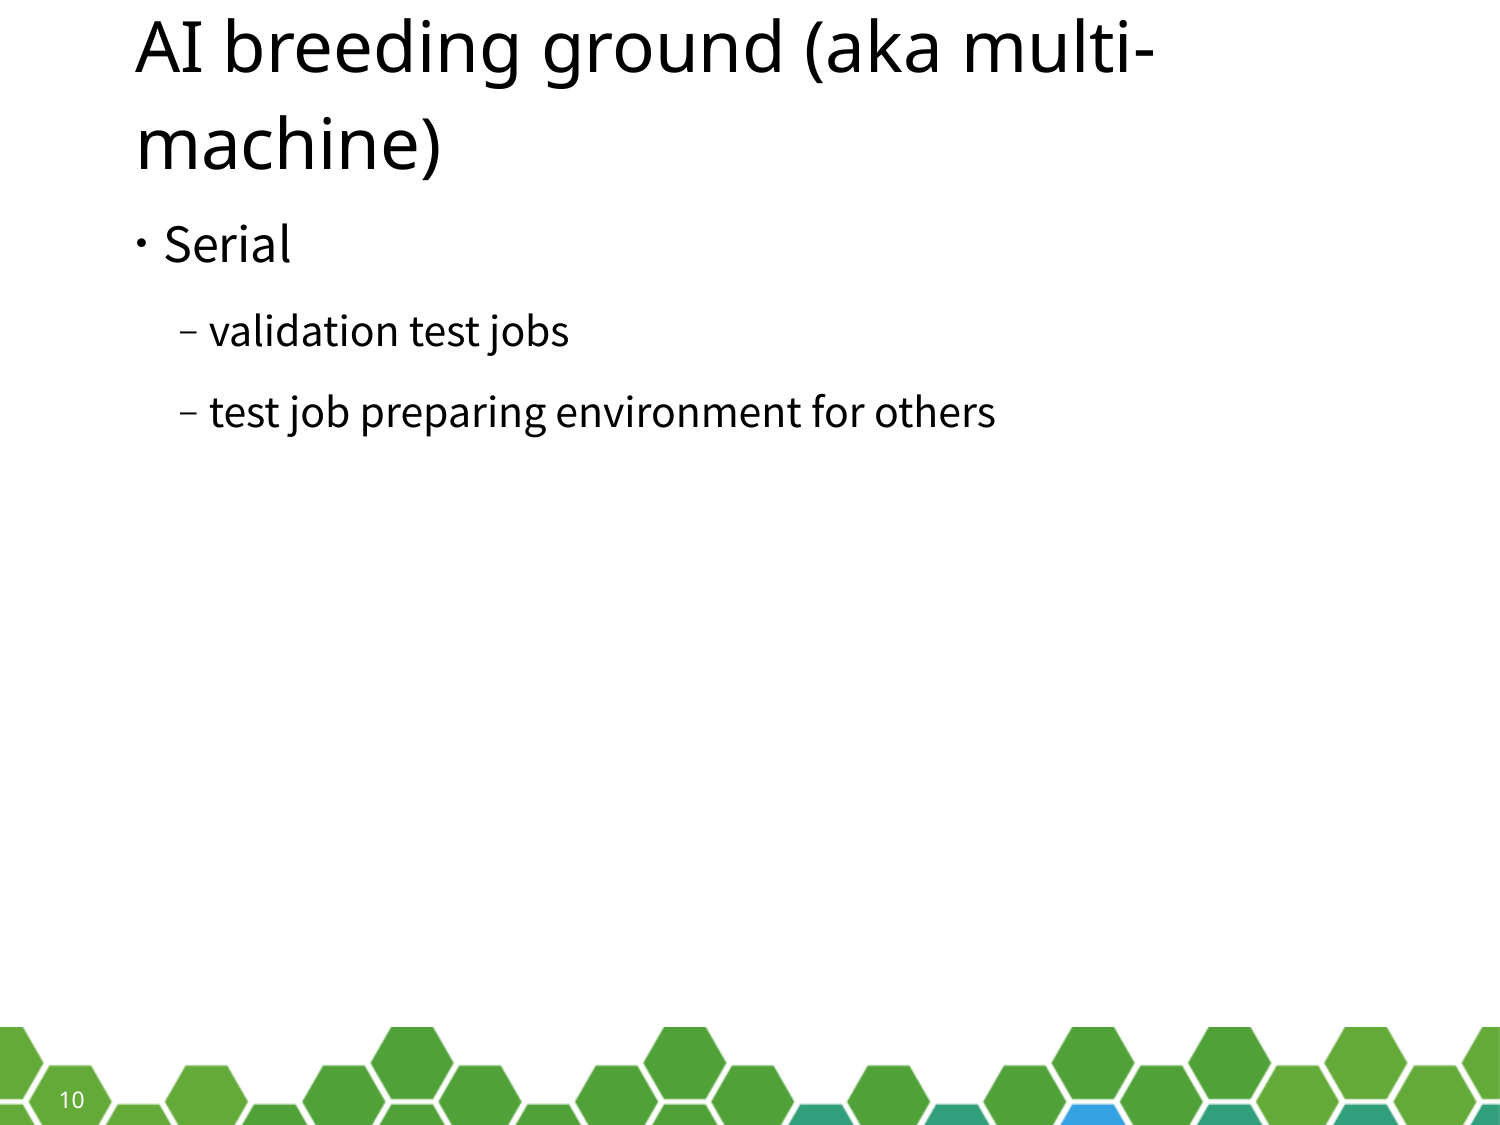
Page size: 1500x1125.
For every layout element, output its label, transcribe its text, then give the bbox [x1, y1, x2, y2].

title AI breeding ground (aka multi-machine) [135, 12, 1372, 175]
picture [0, 1027, 1500, 1125]
list Serial validation test jobs test job preparing environment for others [135, 208, 1372, 862]
